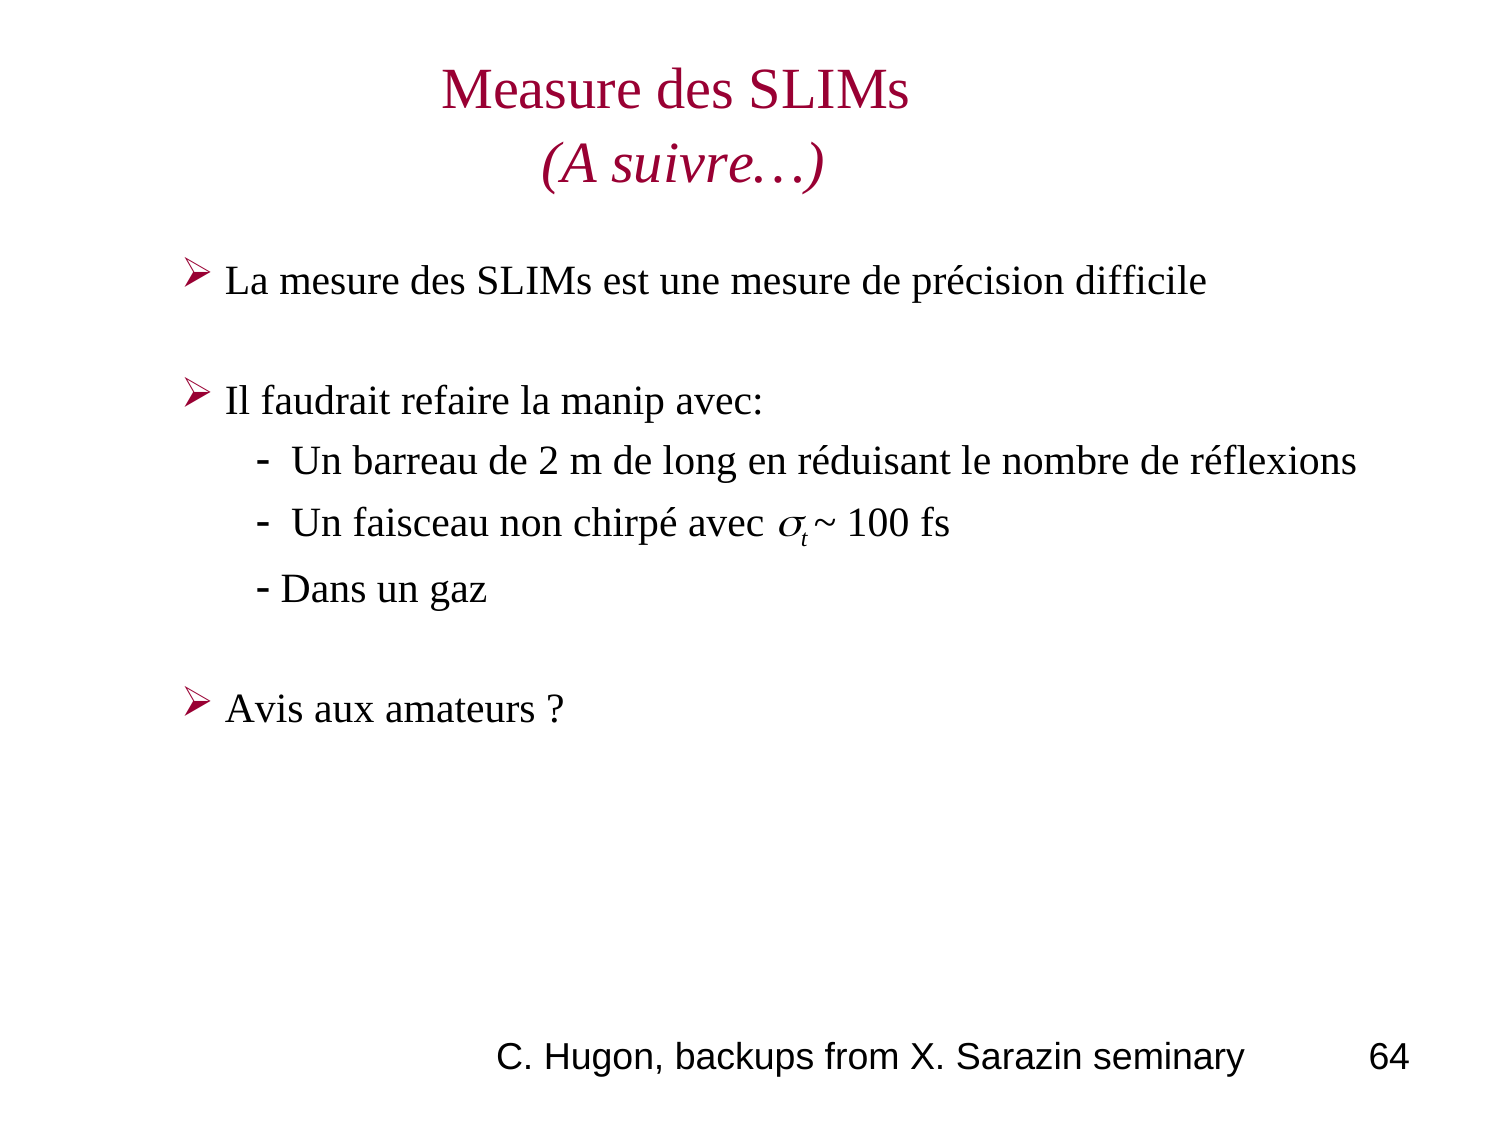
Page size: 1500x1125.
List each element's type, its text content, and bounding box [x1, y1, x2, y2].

text_box La mesure des SLIMs est une mesure de précision difficile Il faudrait refaire la manip avec: Un barreau de 2 m de long en réduisant le nombre de réflexions Un faisceau non chirpé avec t ~ 100 fs  Dans un gaz Avis aux amateurs ? [166, 235, 1374, 800]
text_box Measure des SLIMs (A suivre…) [426, 39, 941, 202]
